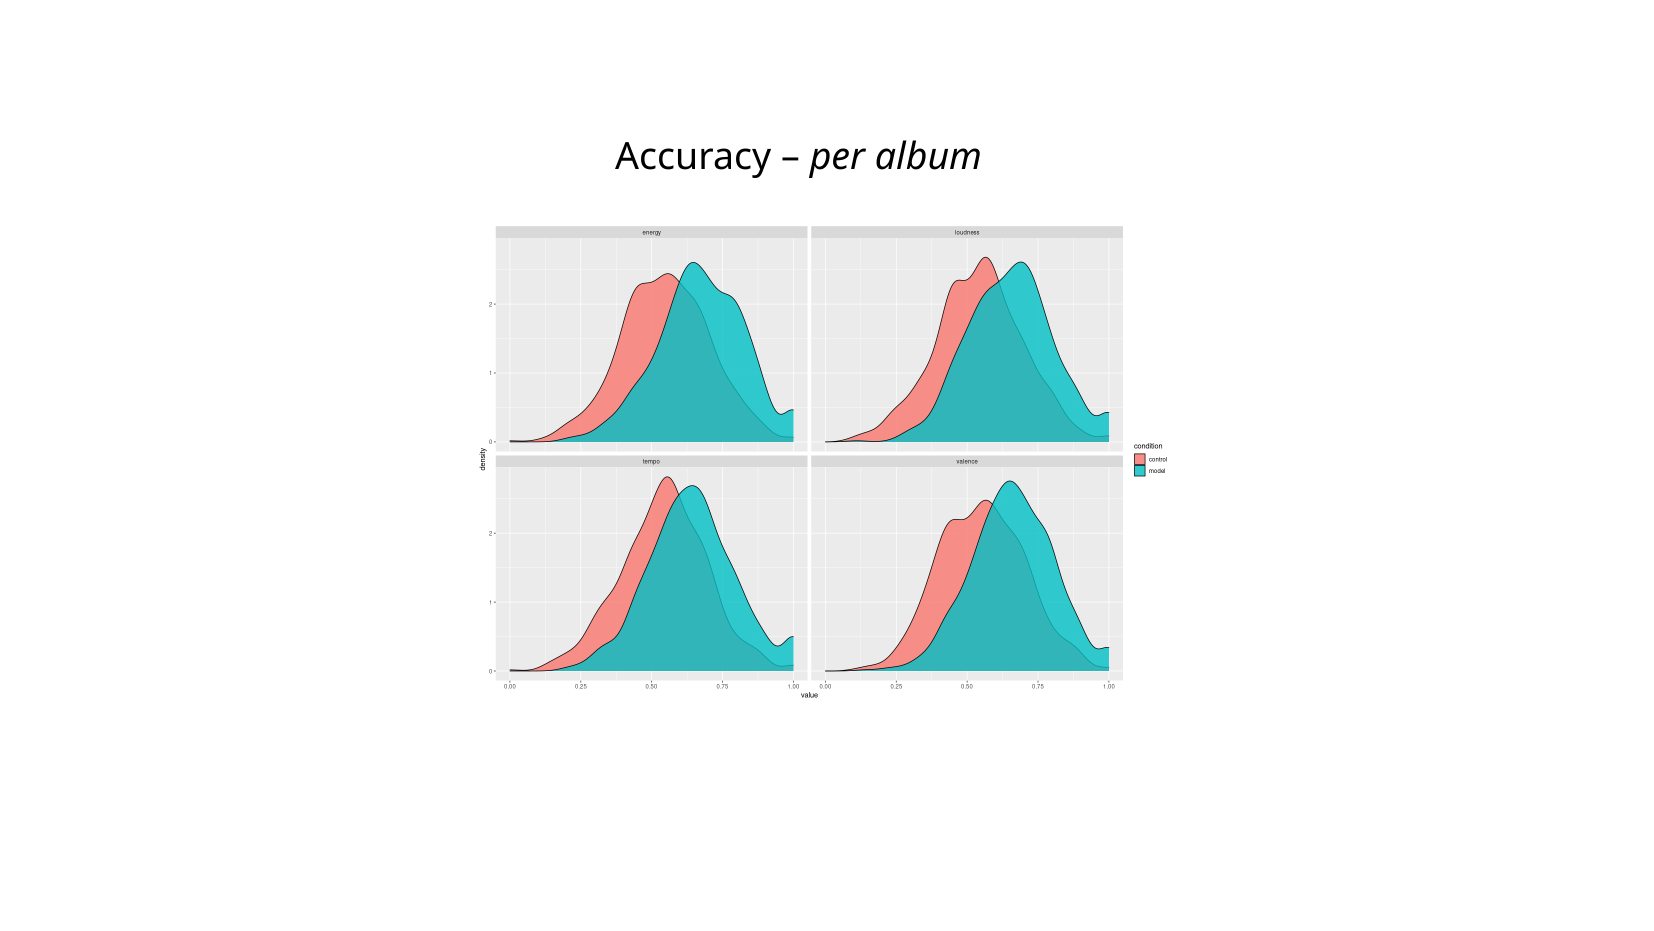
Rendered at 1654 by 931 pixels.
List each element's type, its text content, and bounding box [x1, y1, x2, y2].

text_box [236, 177, 1433, 798]
picture [479, 225, 1169, 699]
text_box Accuracy – per album [600, 122, 1182, 215]
